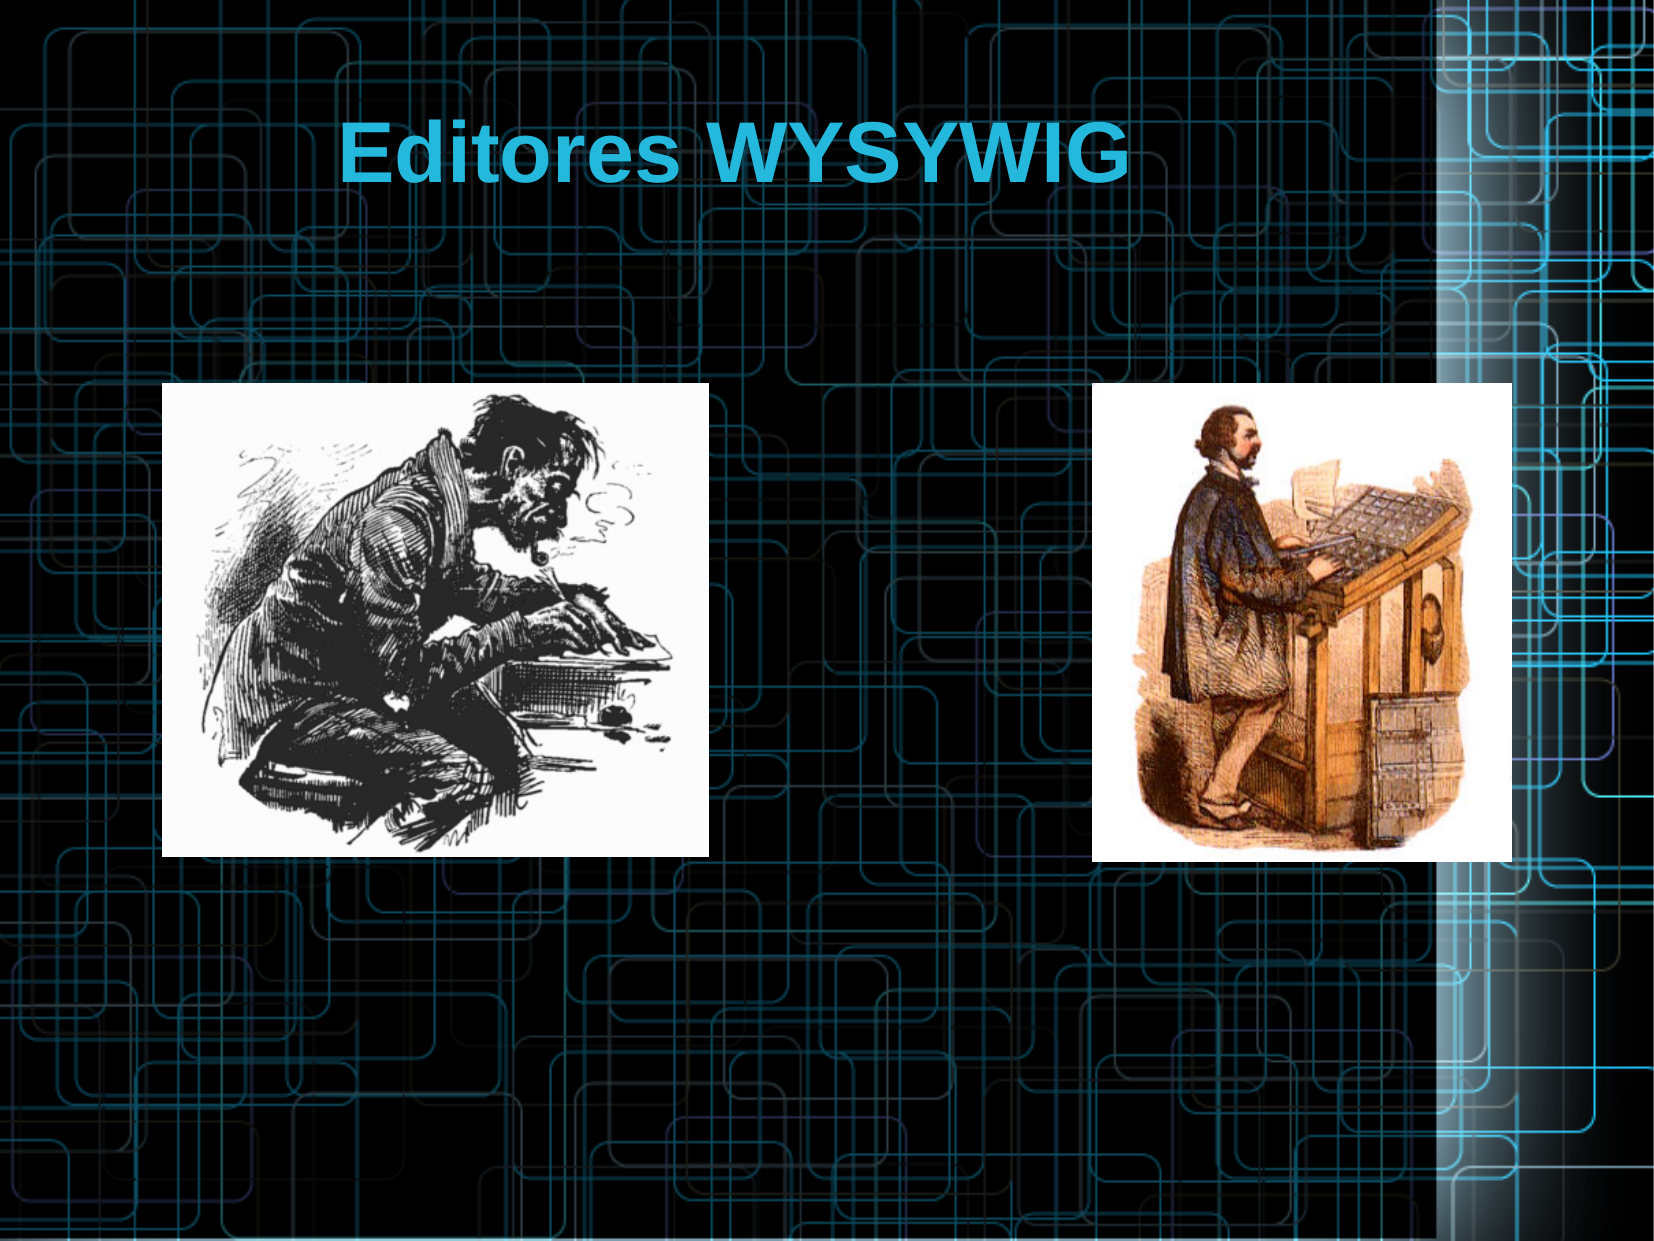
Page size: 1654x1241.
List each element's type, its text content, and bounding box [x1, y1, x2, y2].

picture [0, 0, 1654, 1241]
title Editores WYSYWIG [82, 49, 1388, 257]
